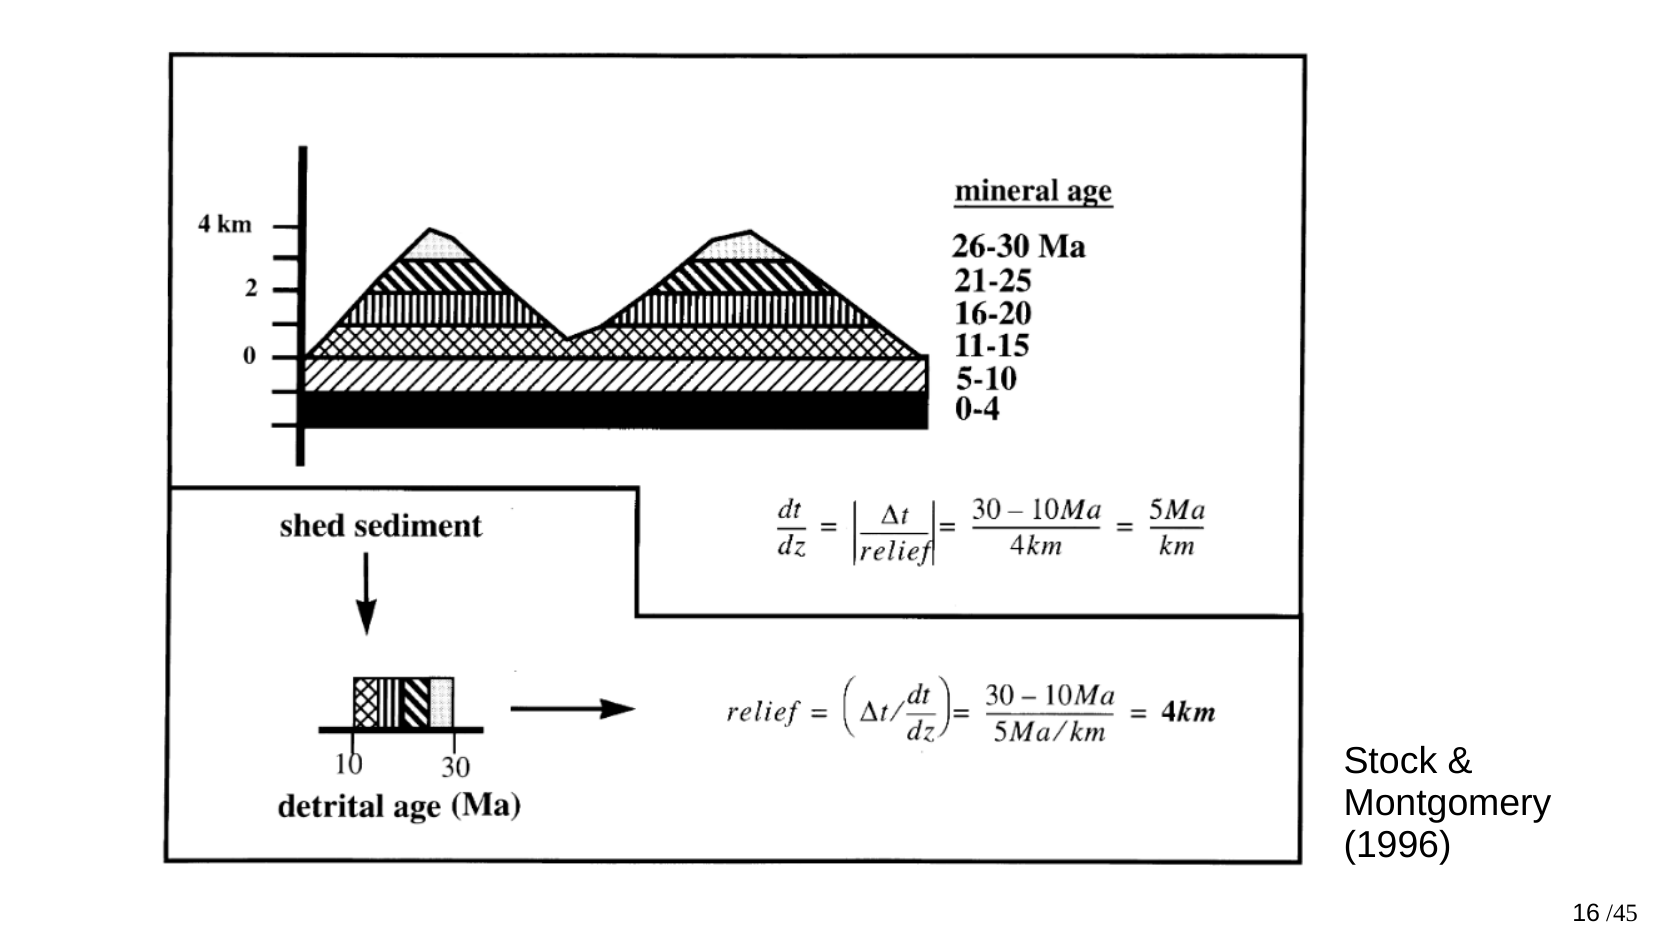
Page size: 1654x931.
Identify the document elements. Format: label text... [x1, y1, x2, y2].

text_box Stock & Montgomery (1996) [1328, 732, 1567, 874]
picture [153, 46, 1309, 871]
